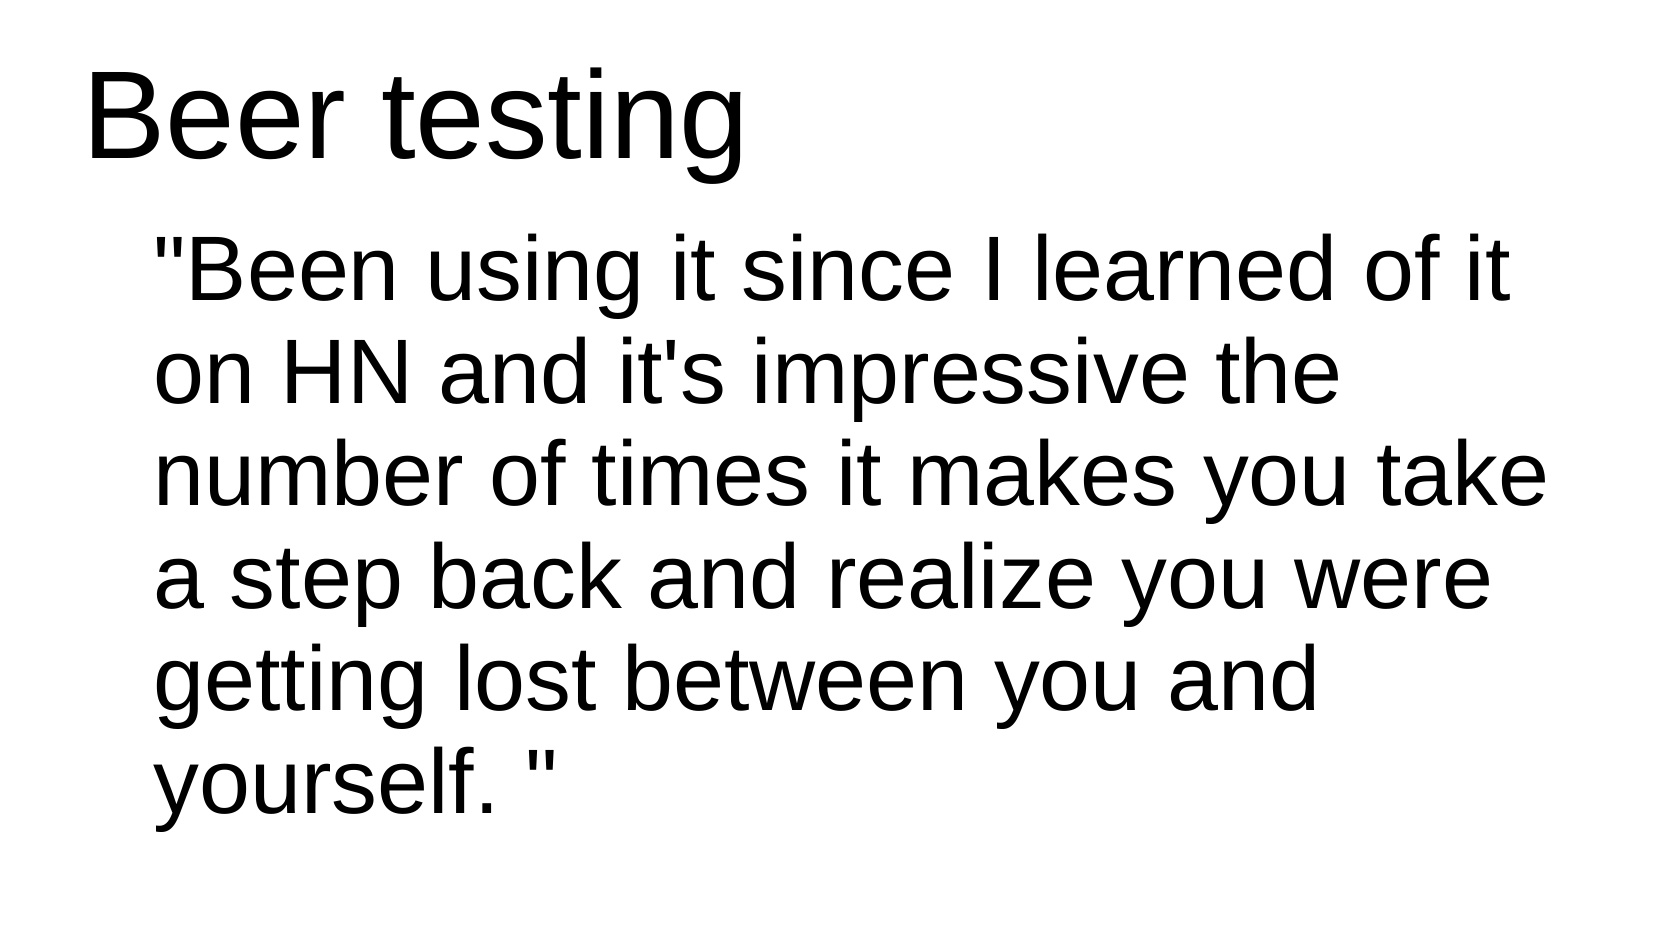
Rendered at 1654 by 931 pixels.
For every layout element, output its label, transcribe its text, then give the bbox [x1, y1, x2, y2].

list "Been using it since I learned of it on HN and it's impressive the number of times it makes you take a step back and realize you were getting lost between you and yourself. " [82, 217, 1571, 863]
title Beer testing [82, 37, 1571, 193]
